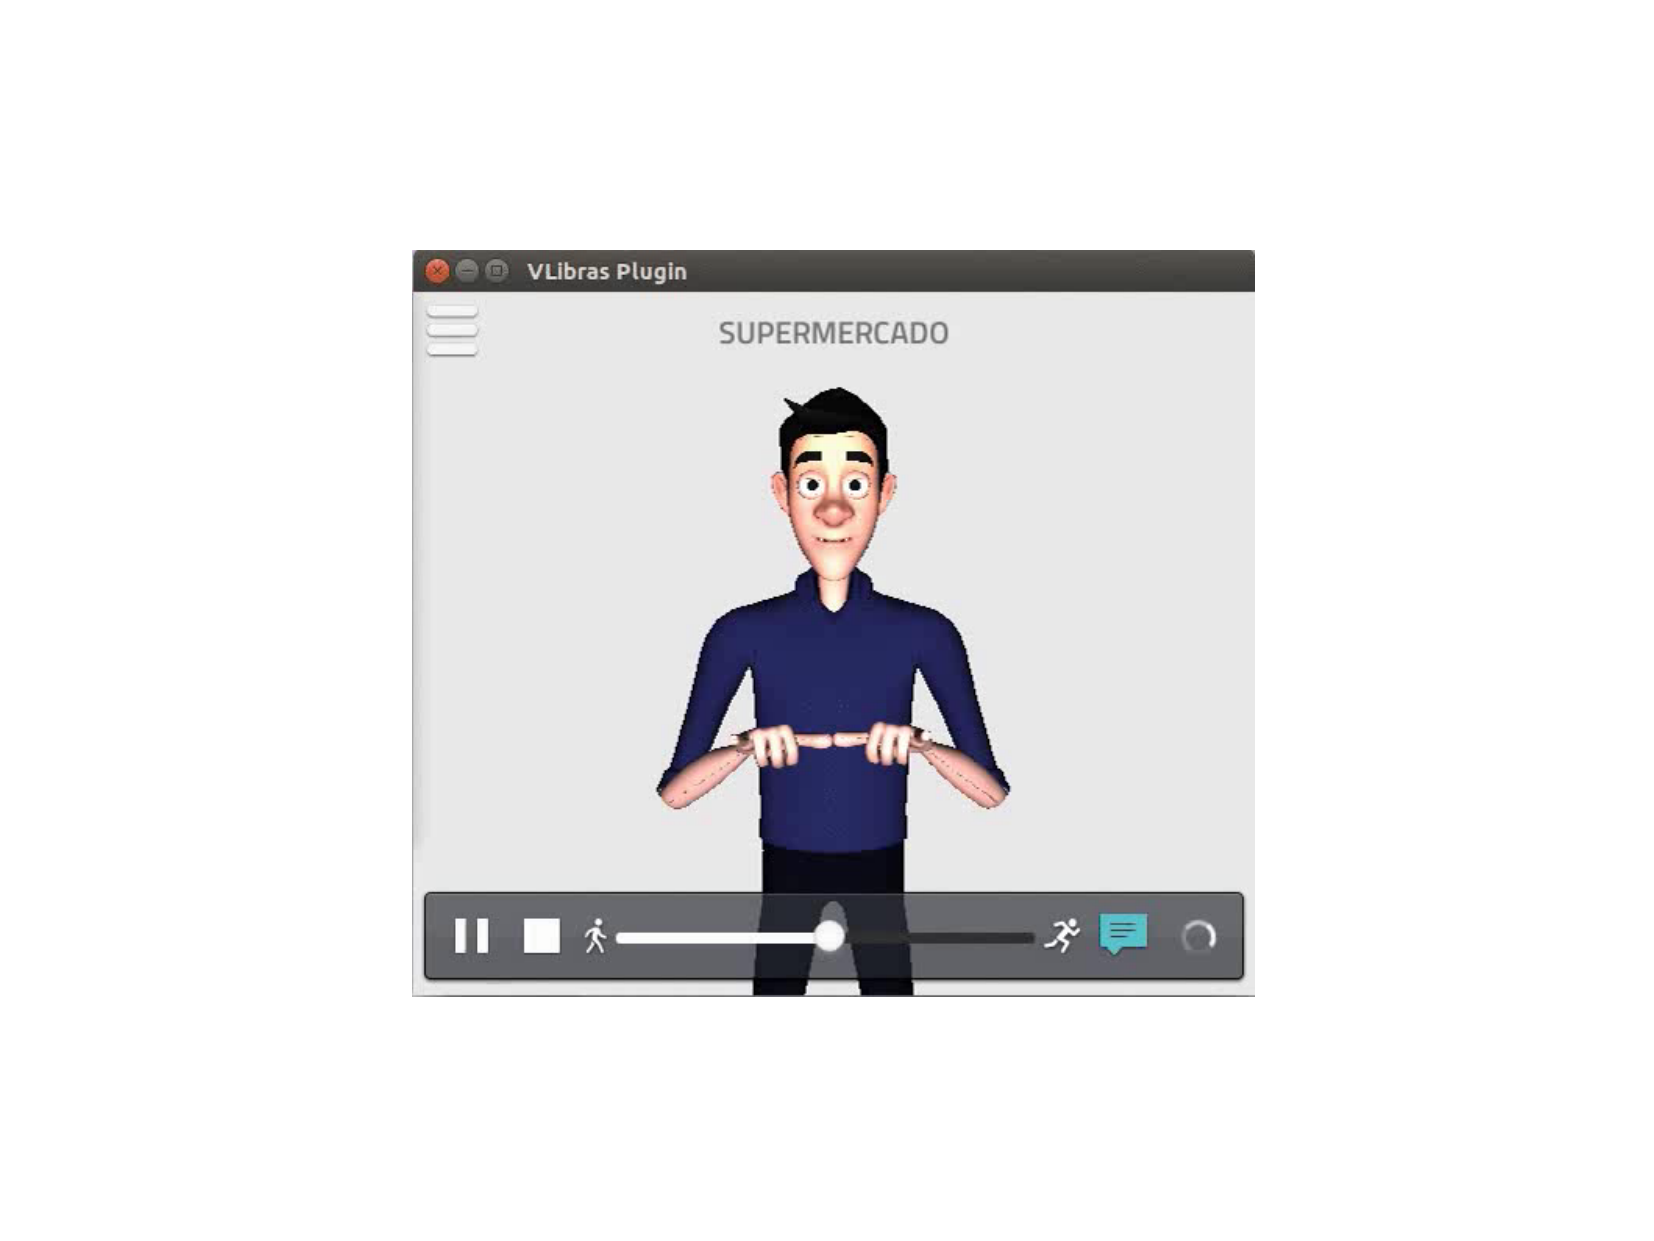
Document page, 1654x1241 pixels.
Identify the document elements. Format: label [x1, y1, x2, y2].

text_box [411, 250, 1256, 998]
